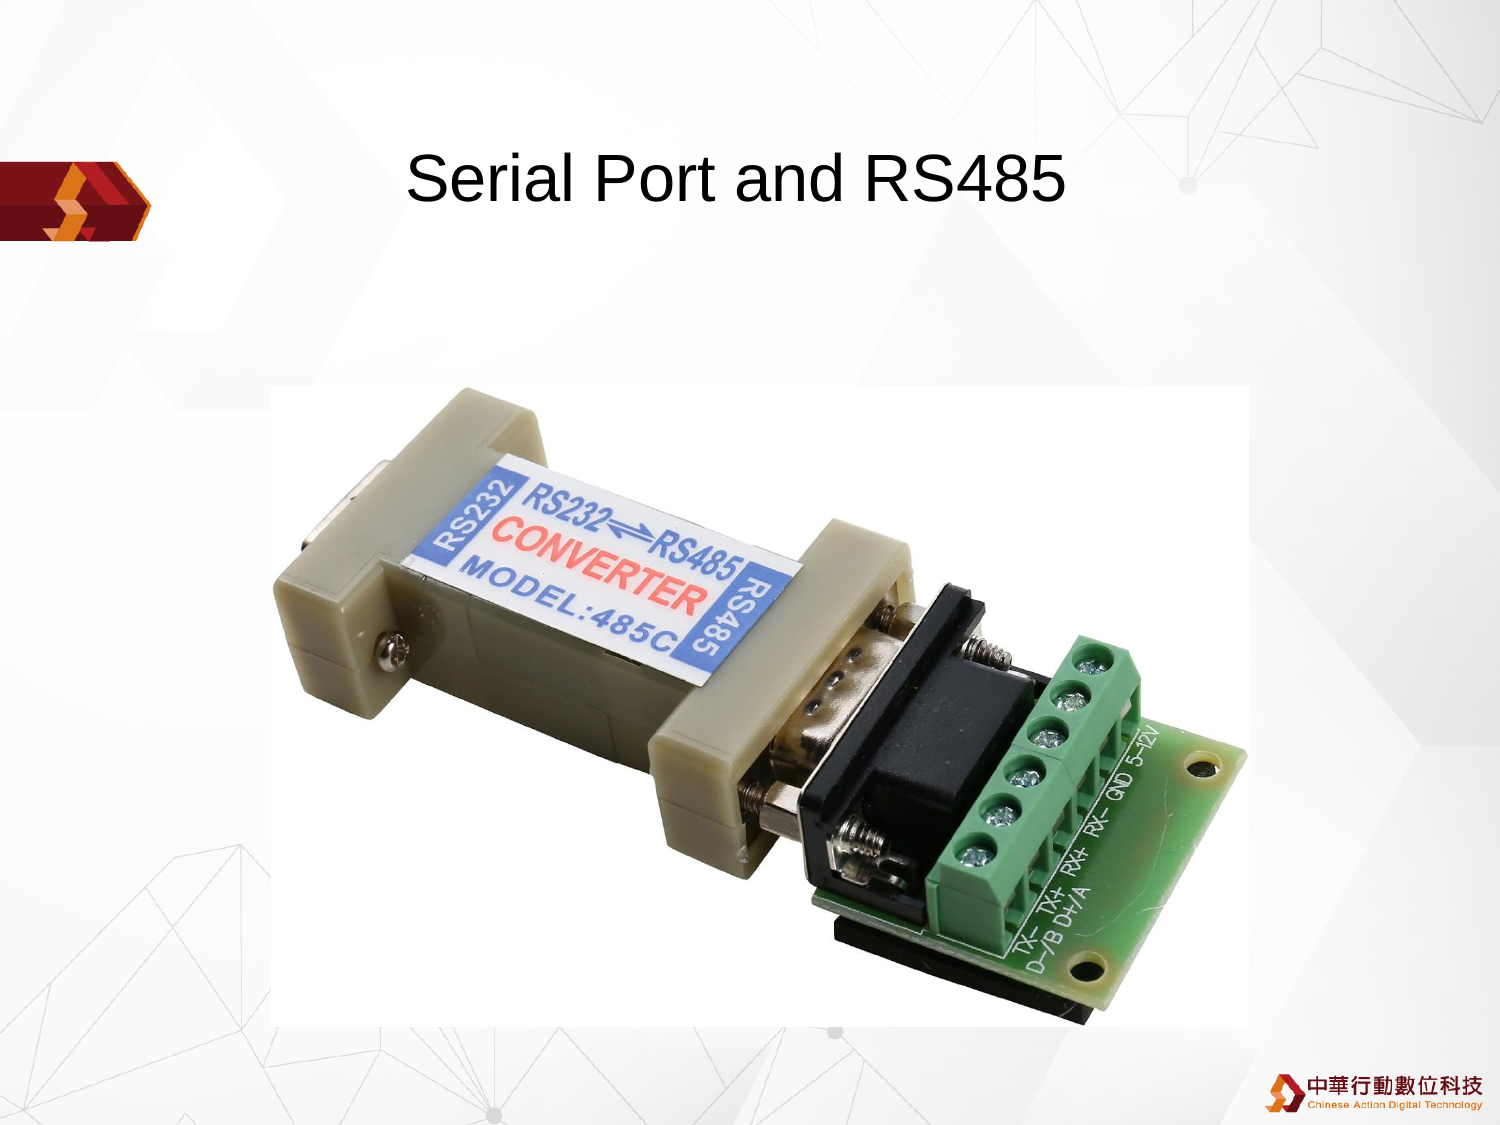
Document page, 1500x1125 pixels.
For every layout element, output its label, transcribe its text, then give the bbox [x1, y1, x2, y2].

picture [0, 0, 1500, 1125]
title Serial Port and RS485 [107, 101, 1367, 255]
